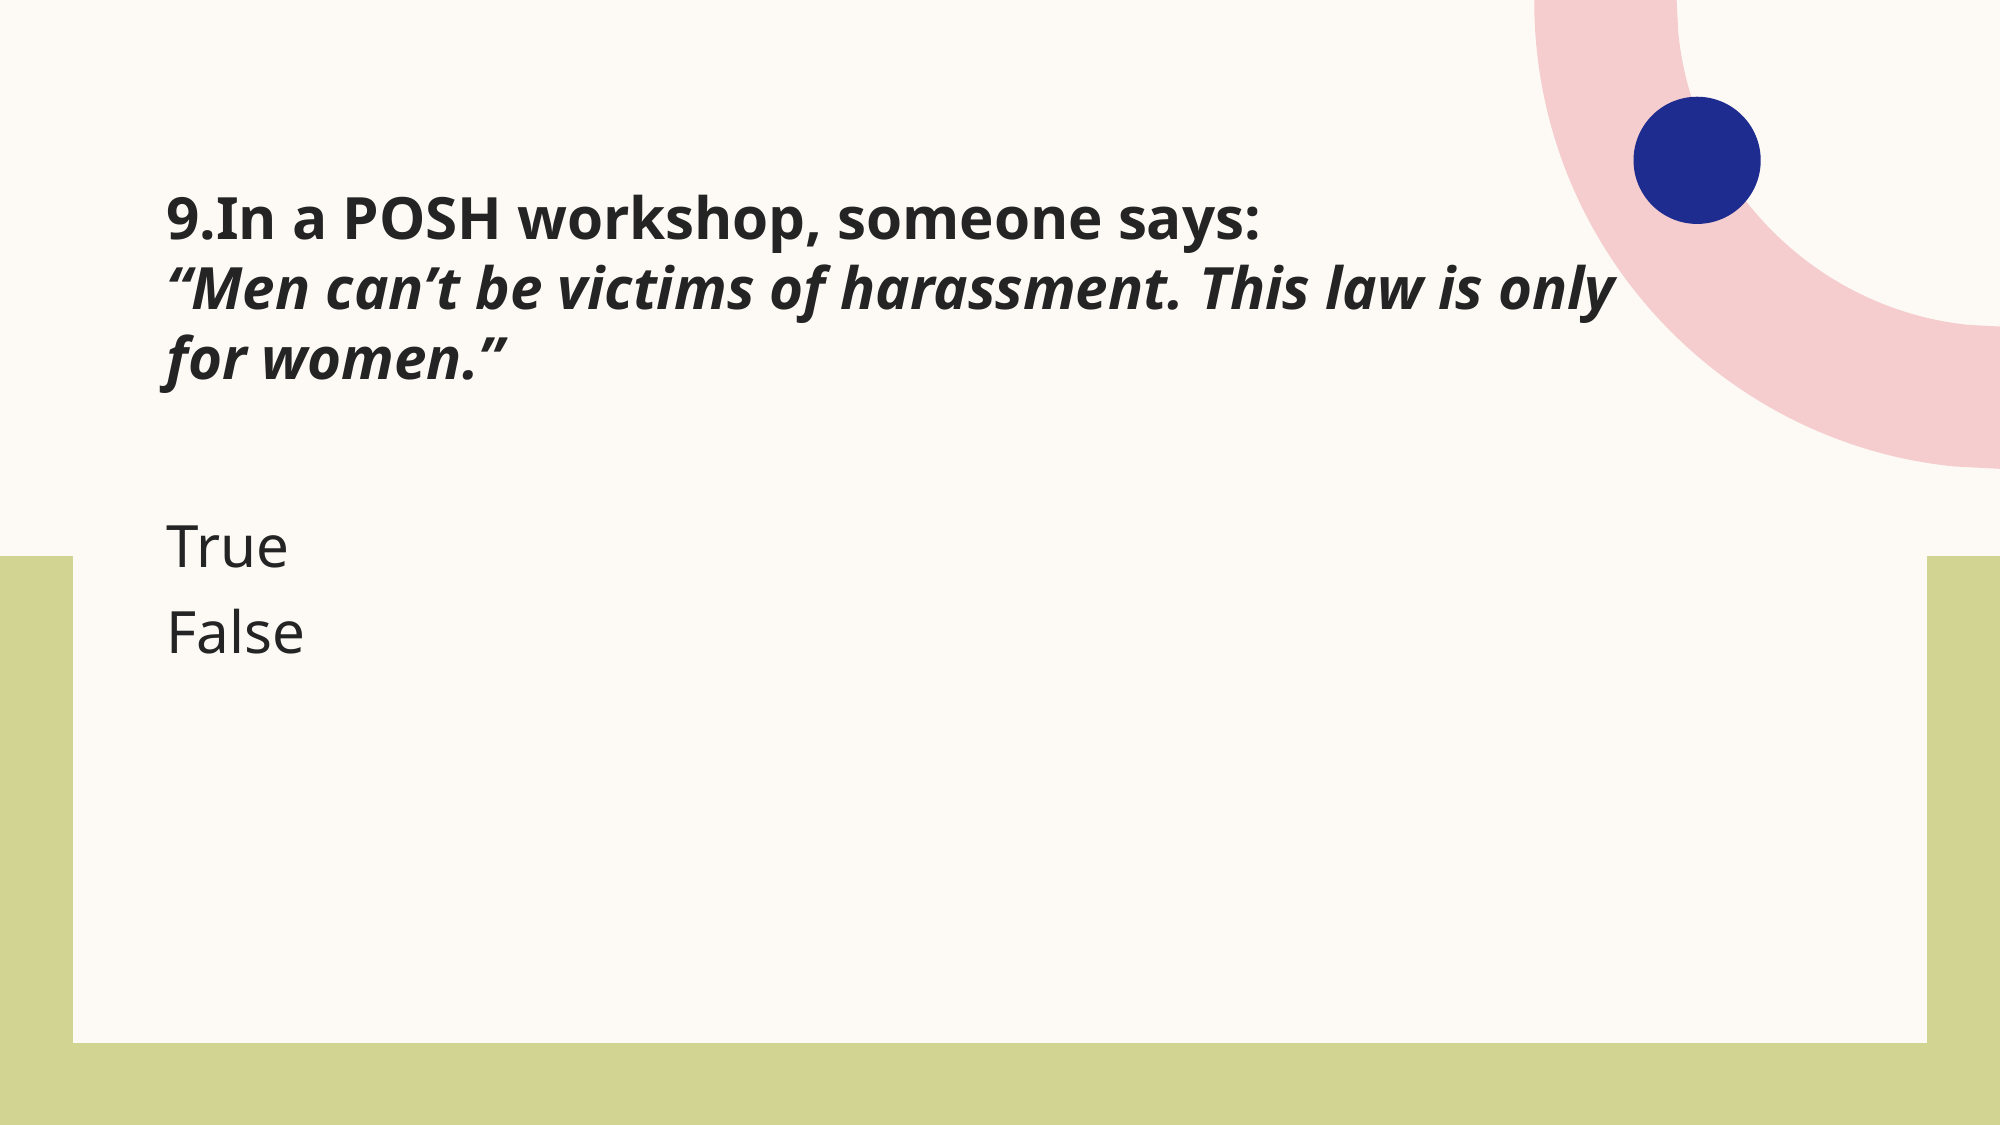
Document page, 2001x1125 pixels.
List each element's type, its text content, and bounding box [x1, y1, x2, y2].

text_box 9.In a POSH workshop, someone says: “Men can’t be victims of harassment. This law is only for women.” [151, 103, 1684, 473]
text_box True [151, 501, 1154, 587]
text_box False [151, 587, 1154, 674]
